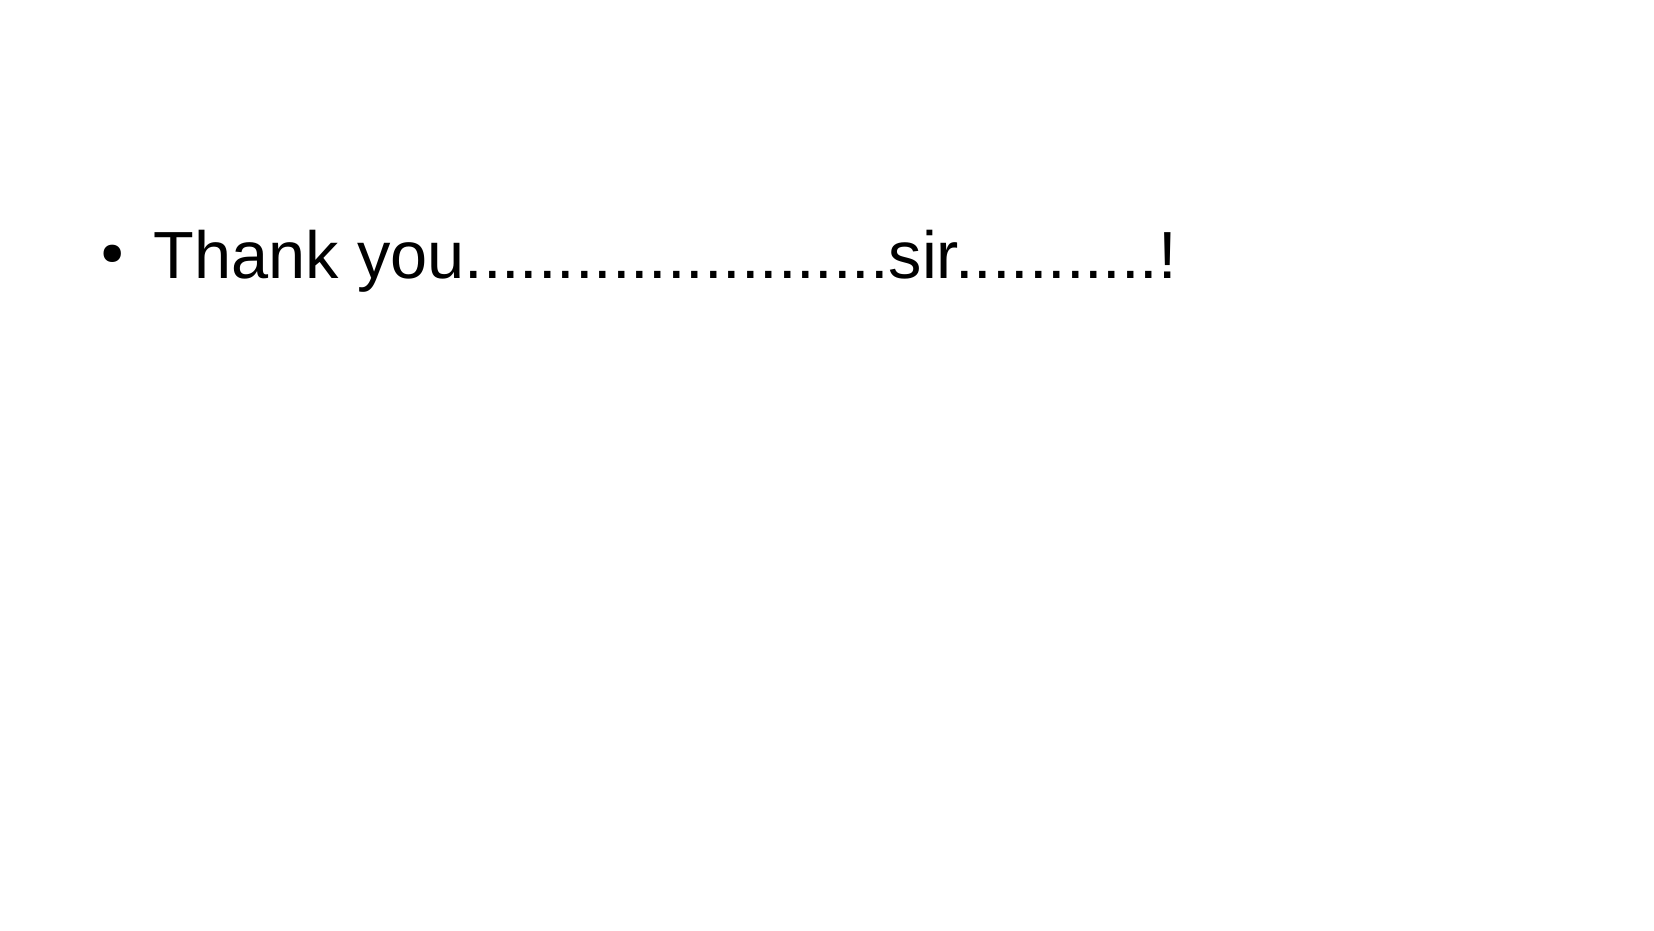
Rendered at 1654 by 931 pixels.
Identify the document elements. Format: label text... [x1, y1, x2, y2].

list Thank you.......................sir...........! [82, 217, 1571, 758]
